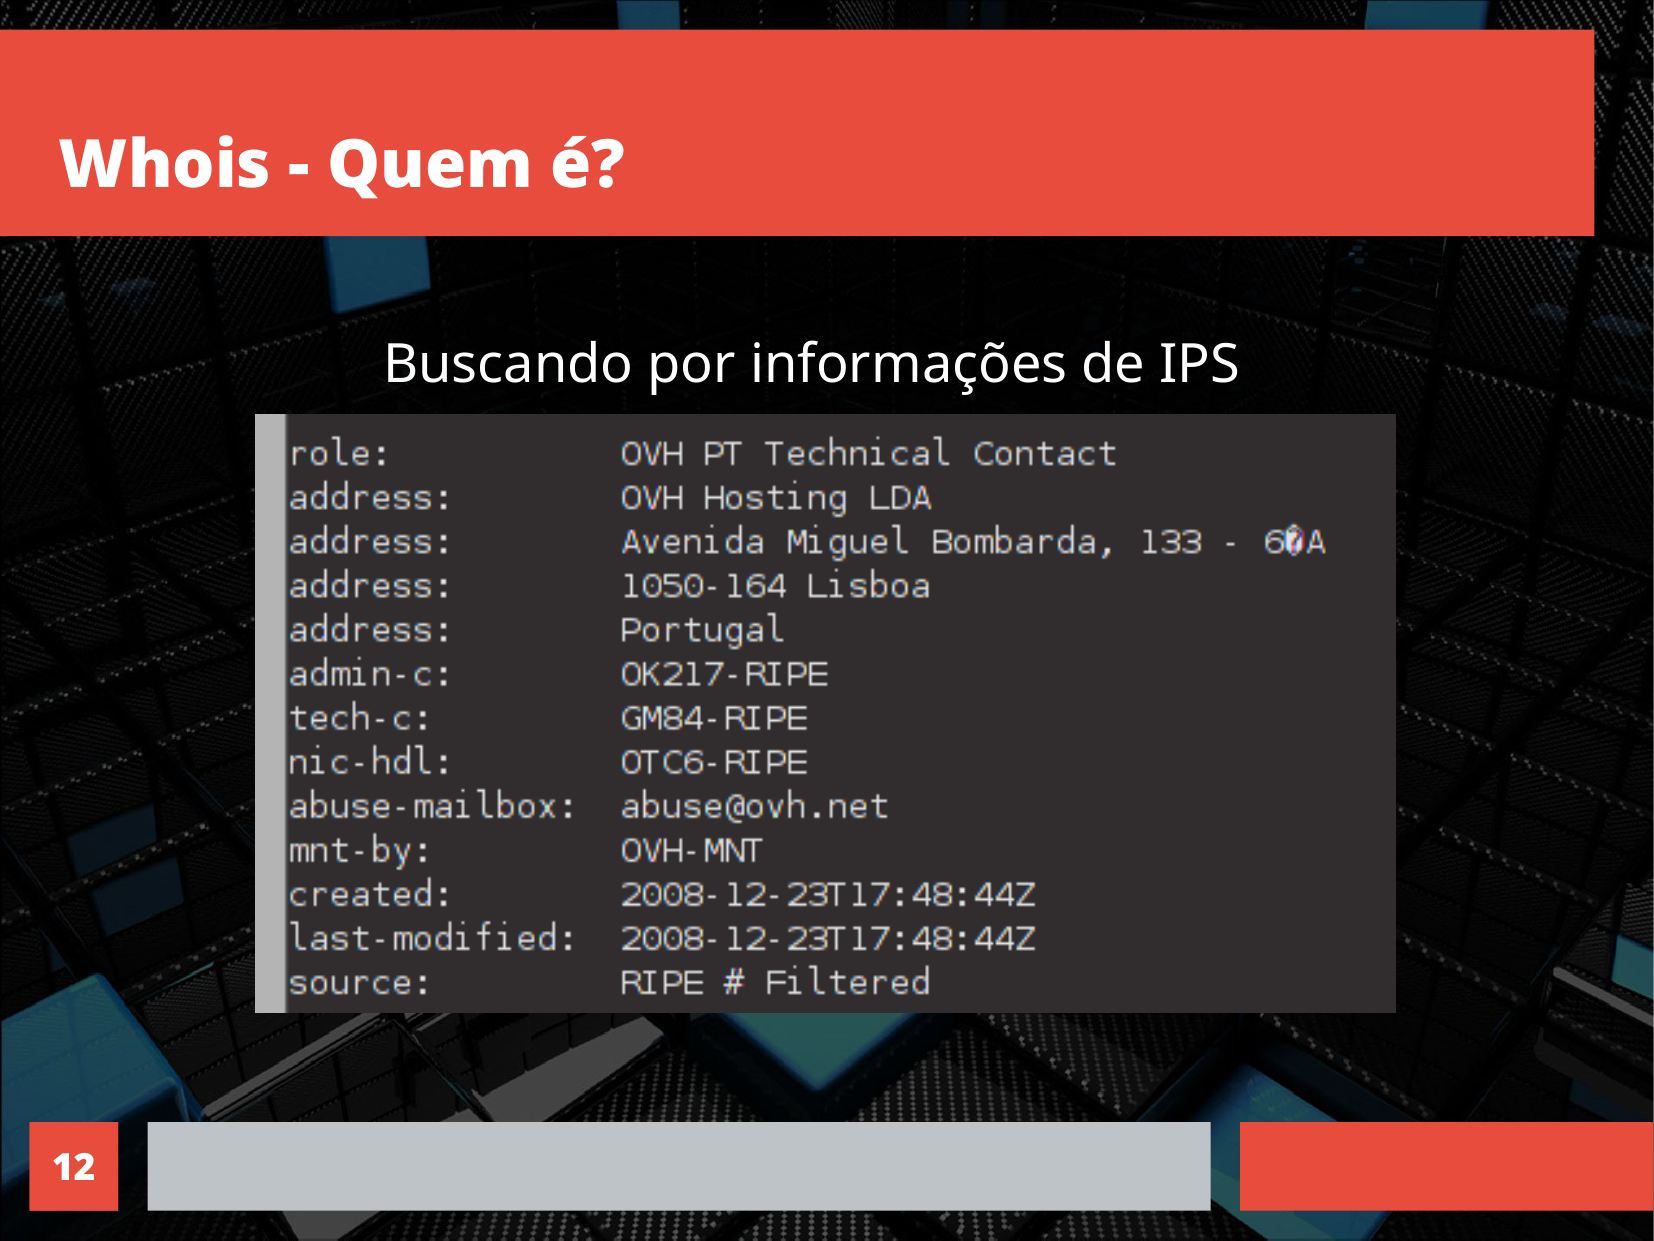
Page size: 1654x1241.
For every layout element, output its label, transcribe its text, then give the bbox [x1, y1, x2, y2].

title Whois - Quem é? [59, 59, 1595, 207]
picture [0, 0, 1654, 1241]
list Buscando por informações de IPS [59, 324, 1565, 1093]
